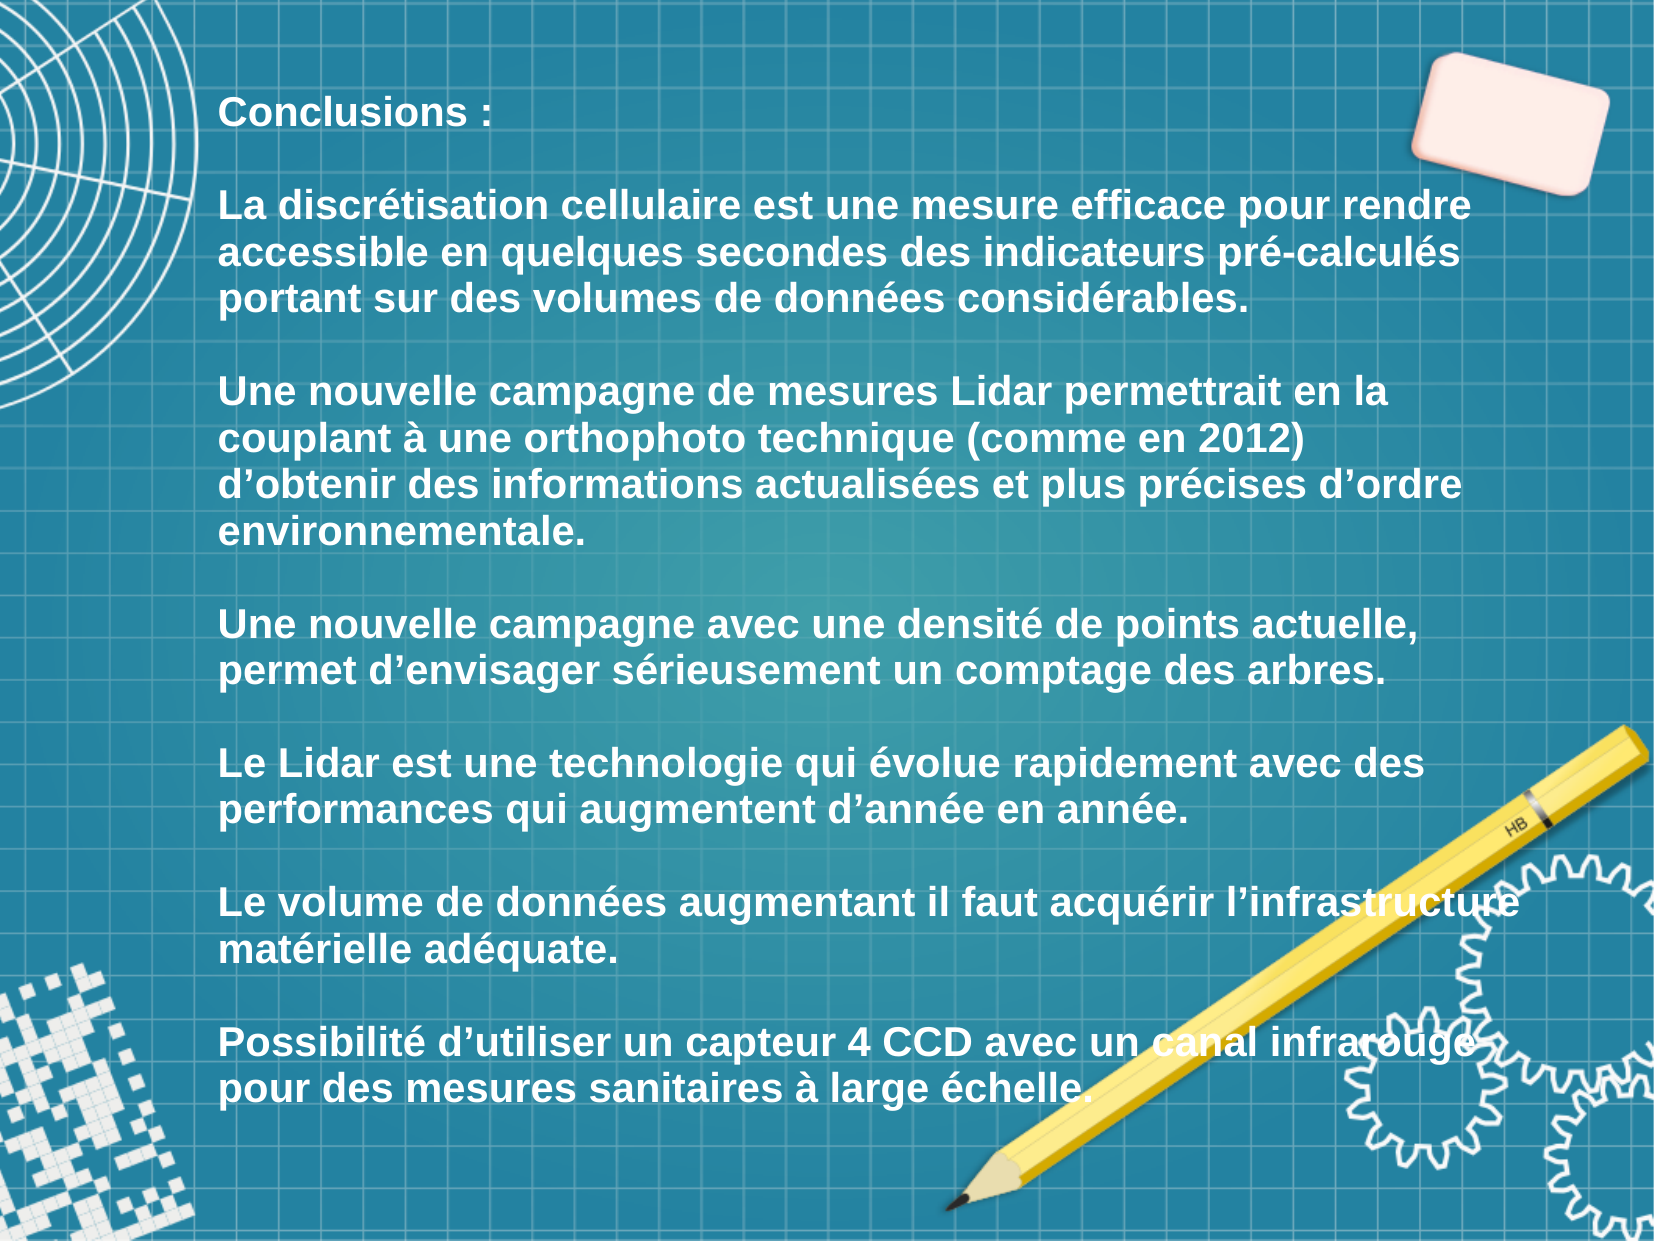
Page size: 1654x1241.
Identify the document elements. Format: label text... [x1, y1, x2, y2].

text_box Conclusions : La discrétisation cellulaire est une mesure efficace pour rendre accessible en quelques secondes des indicateurs pré-calculés portant sur des volumes de données considérables. Une nouvelle campagne de mesures Lidar permettrait en la couplant à une orthophoto technique (comme en 2012) d’obtenir des informations actualisées et plus précises d’ordre environnementale. Une nouvelle campagne avec une densité de points actuelle, permet d’envisager sérieusement un comptage des arbres. Le Lidar est une technologie qui évolue rapidement avec des performances qui augmentent d’année en année. Le volume de données augmentant il faut acquérir l’infrastructure matérielle adéquate. Possibilité d’utiliser un capteur 4 CCD avec un canal infrarouge pour des mesures sanitaires à large échelle. [202, 81, 1575, 1212]
picture [0, 0, 1654, 1241]
